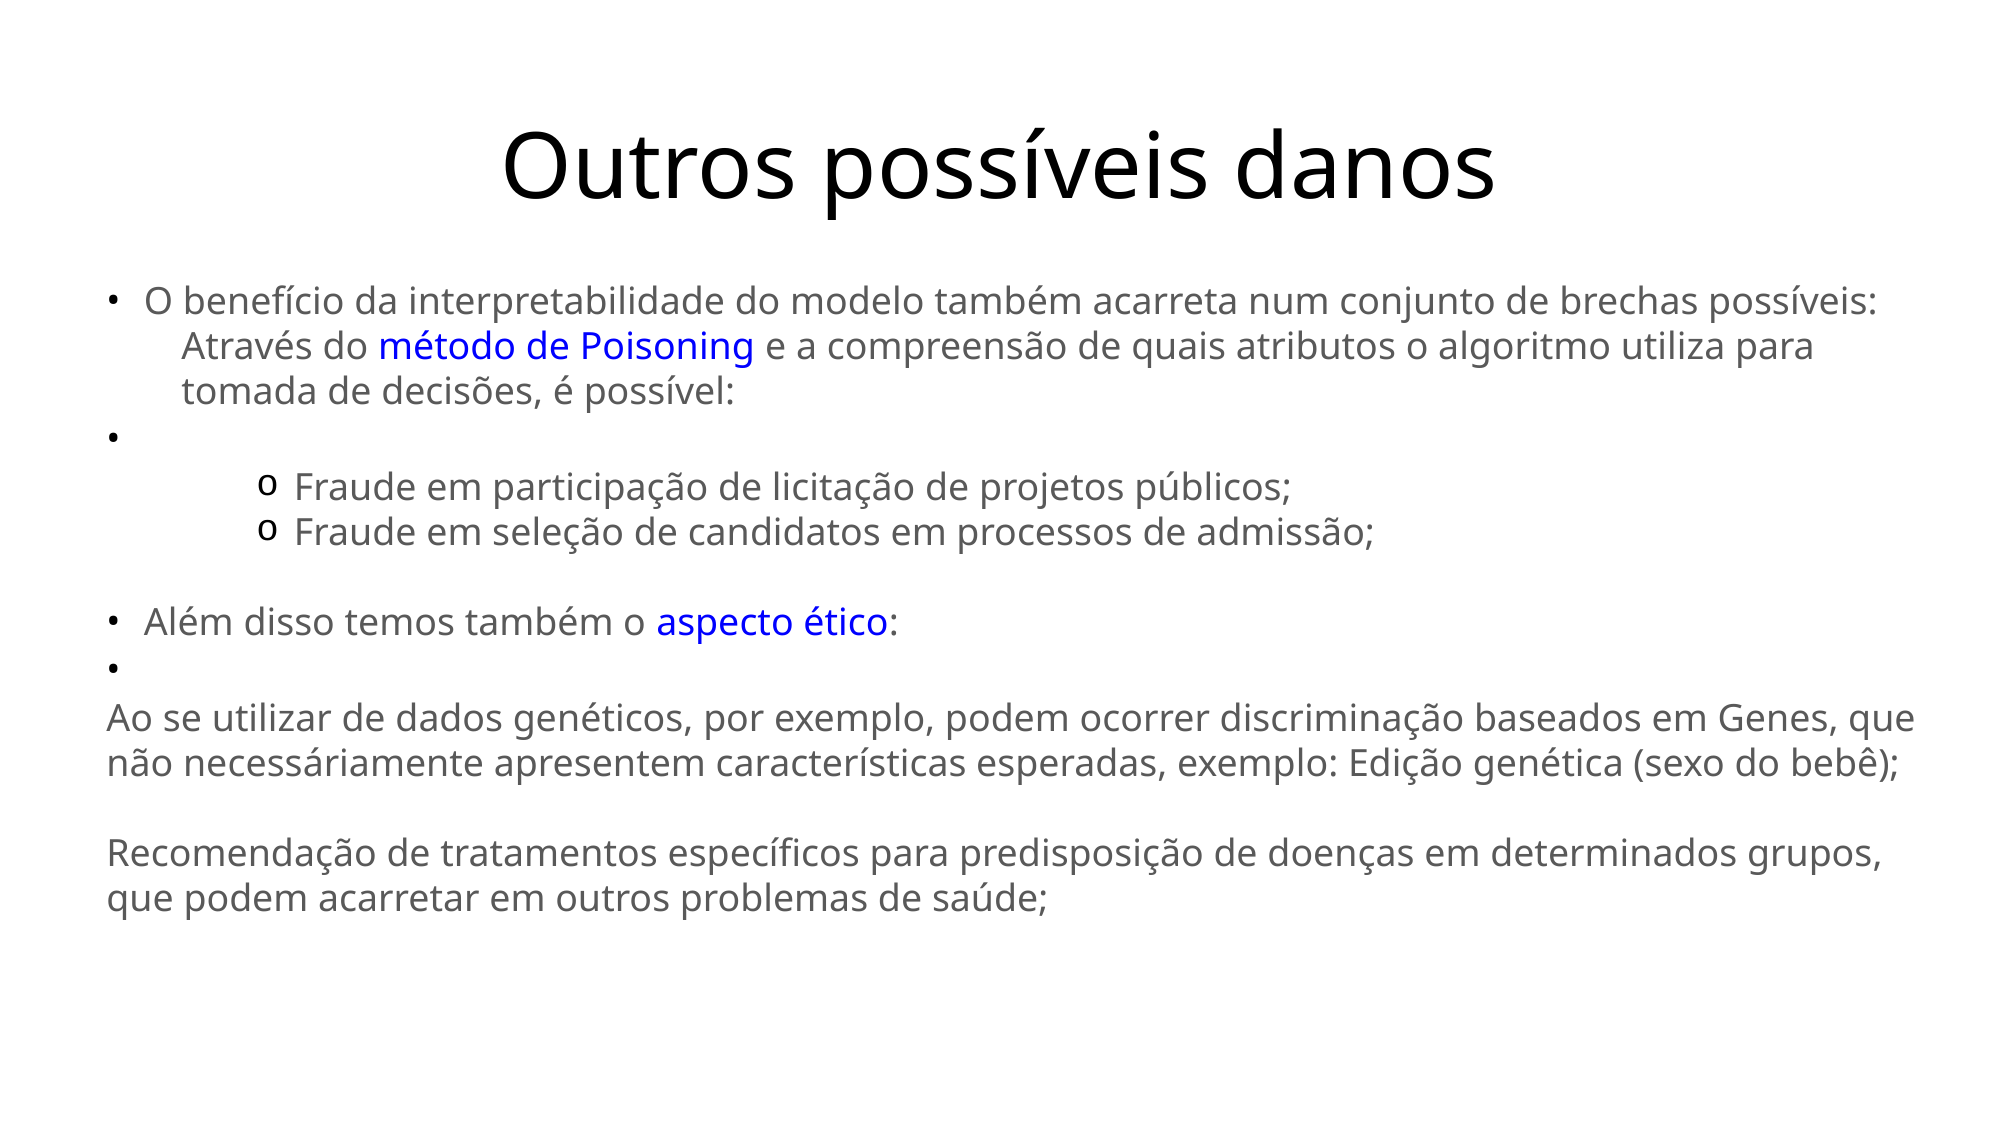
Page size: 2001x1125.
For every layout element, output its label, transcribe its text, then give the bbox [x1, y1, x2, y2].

title Outros possíveis danos [137, 59, 1863, 269]
text_box O benefício da interpretabilidade do modelo também acarreta num conjunto de brechas possíveis: Através do método de Poisoning e a compreensão de quais atributos o algoritmo utiliza para tomada de decisões, é possível: Fraude em participação de licitação de projetos públicos; Fraude em seleção de candidatos em processos de admissão; Além disso temos também o aspecto ético: Ao se utilizar de dados genéticos, por exemplo, podem ocorrer discriminação baseados em Genes, que não necessáriamente apresentem características esperadas, exemplo: Edição genética (sexo do bebê); Recomendação de tratamentos específicos para predisposição de doenças em determinados grupos, que podem acarretar em outros problemas de saúde; [91, 269, 1962, 967]
